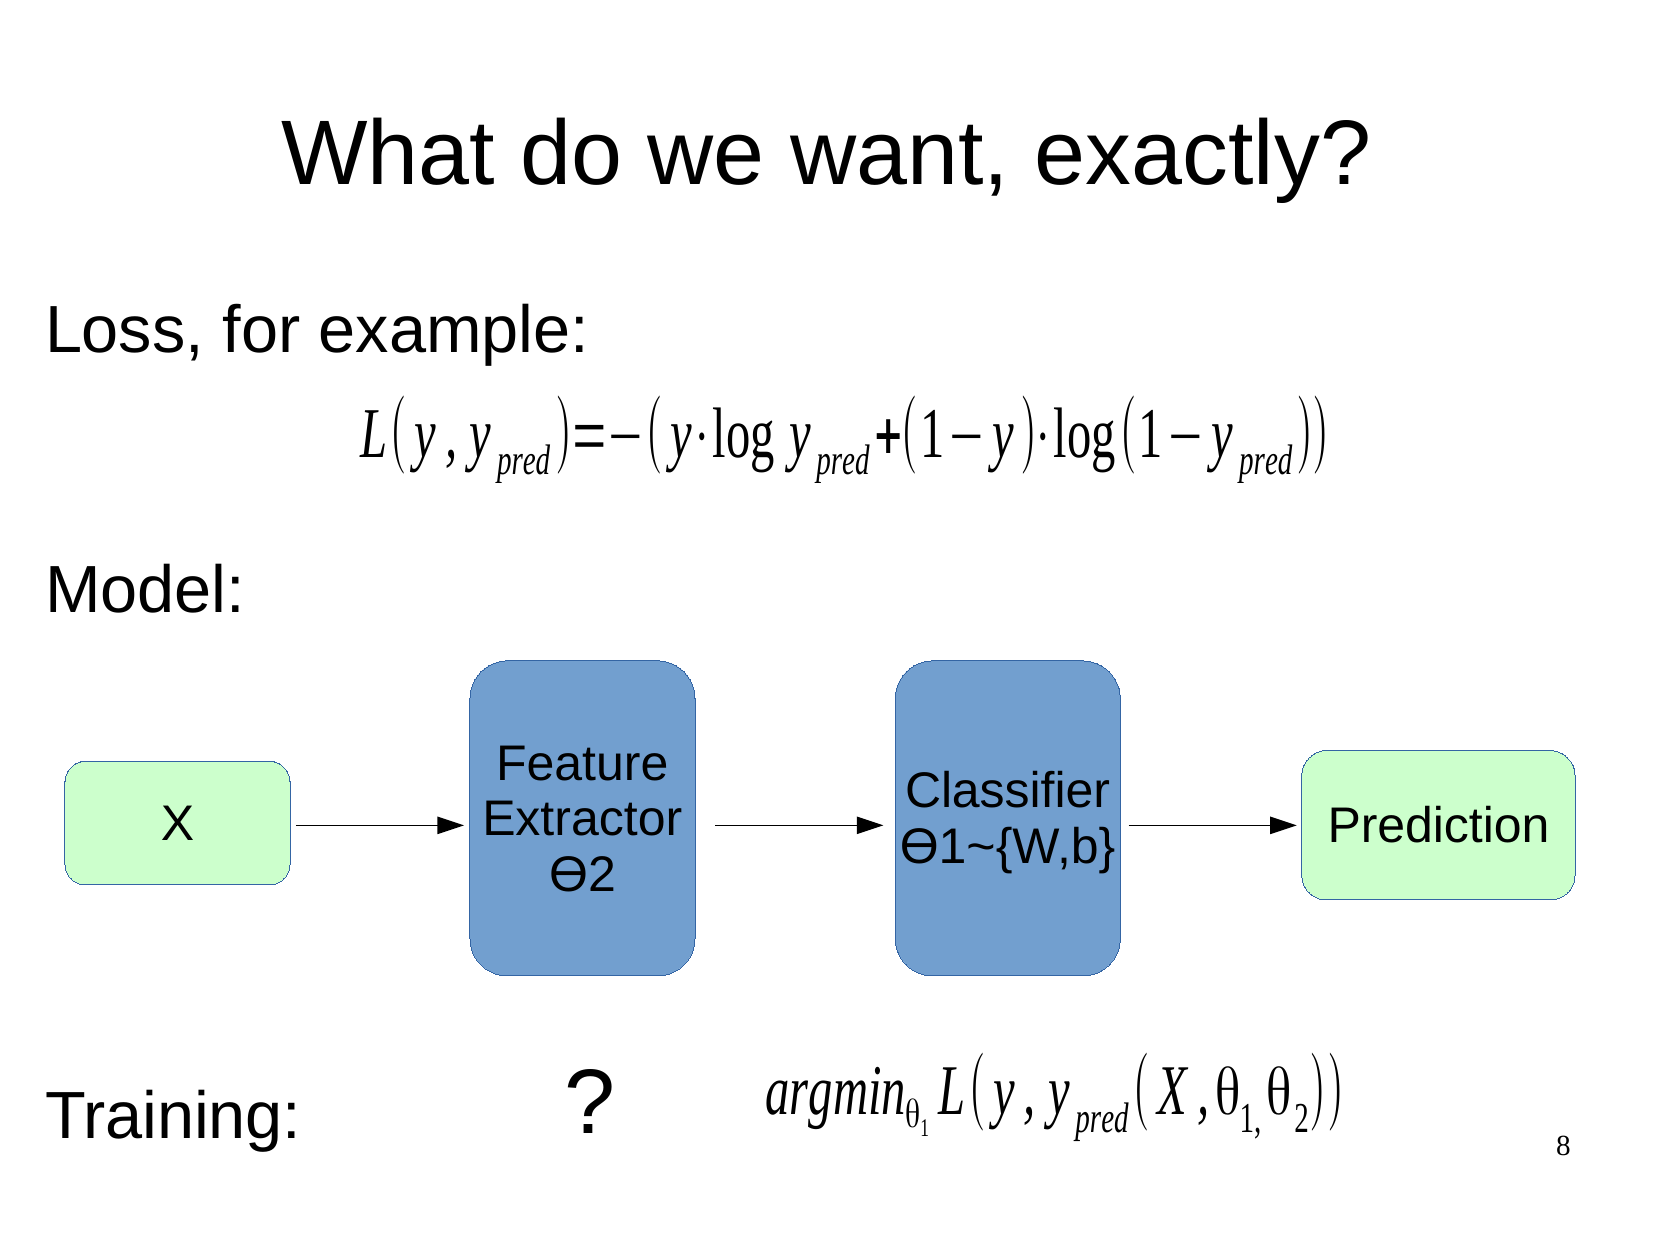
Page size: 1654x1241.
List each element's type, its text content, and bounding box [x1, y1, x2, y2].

text_box Classifier Ɵ1~{W,b} [895, 660, 1121, 976]
text_box Training: [45, 1077, 366, 1153]
text_box Loss, for example: [45, 278, 676, 381]
text_box ? [549, 1049, 631, 1153]
text_box Feature Extractor Ɵ2 [469, 660, 696, 976]
text_box Model: [45, 537, 676, 641]
chart [345, 390, 1341, 483]
title What do we want, exactly? [82, 49, 1571, 257]
text_box X [64, 761, 291, 885]
chart [753, 1047, 1356, 1144]
text_box Prediction [1301, 750, 1576, 900]
